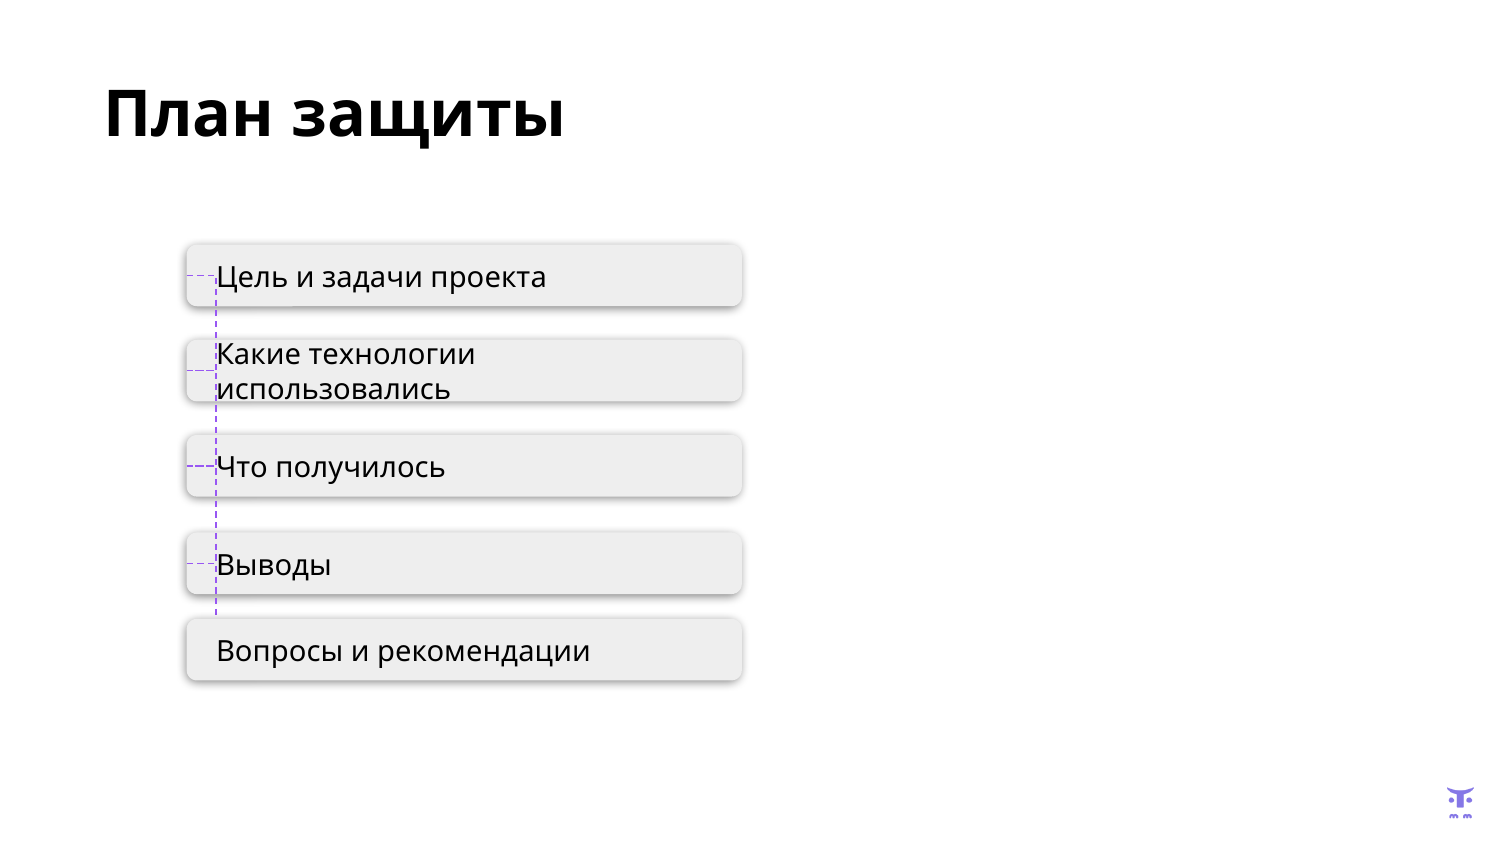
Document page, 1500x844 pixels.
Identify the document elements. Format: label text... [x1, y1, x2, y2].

text_box Цель и задачи проекта [186, 244, 742, 307]
text_box Вопросы и рекомендации [186, 618, 742, 681]
picture [0, 0, 1500, 844]
text_box Выводы [186, 532, 742, 595]
text_box Какие технологии использовались [186, 339, 742, 402]
text_box Что получилось [186, 434, 742, 497]
title План защиты [88, 57, 1486, 166]
